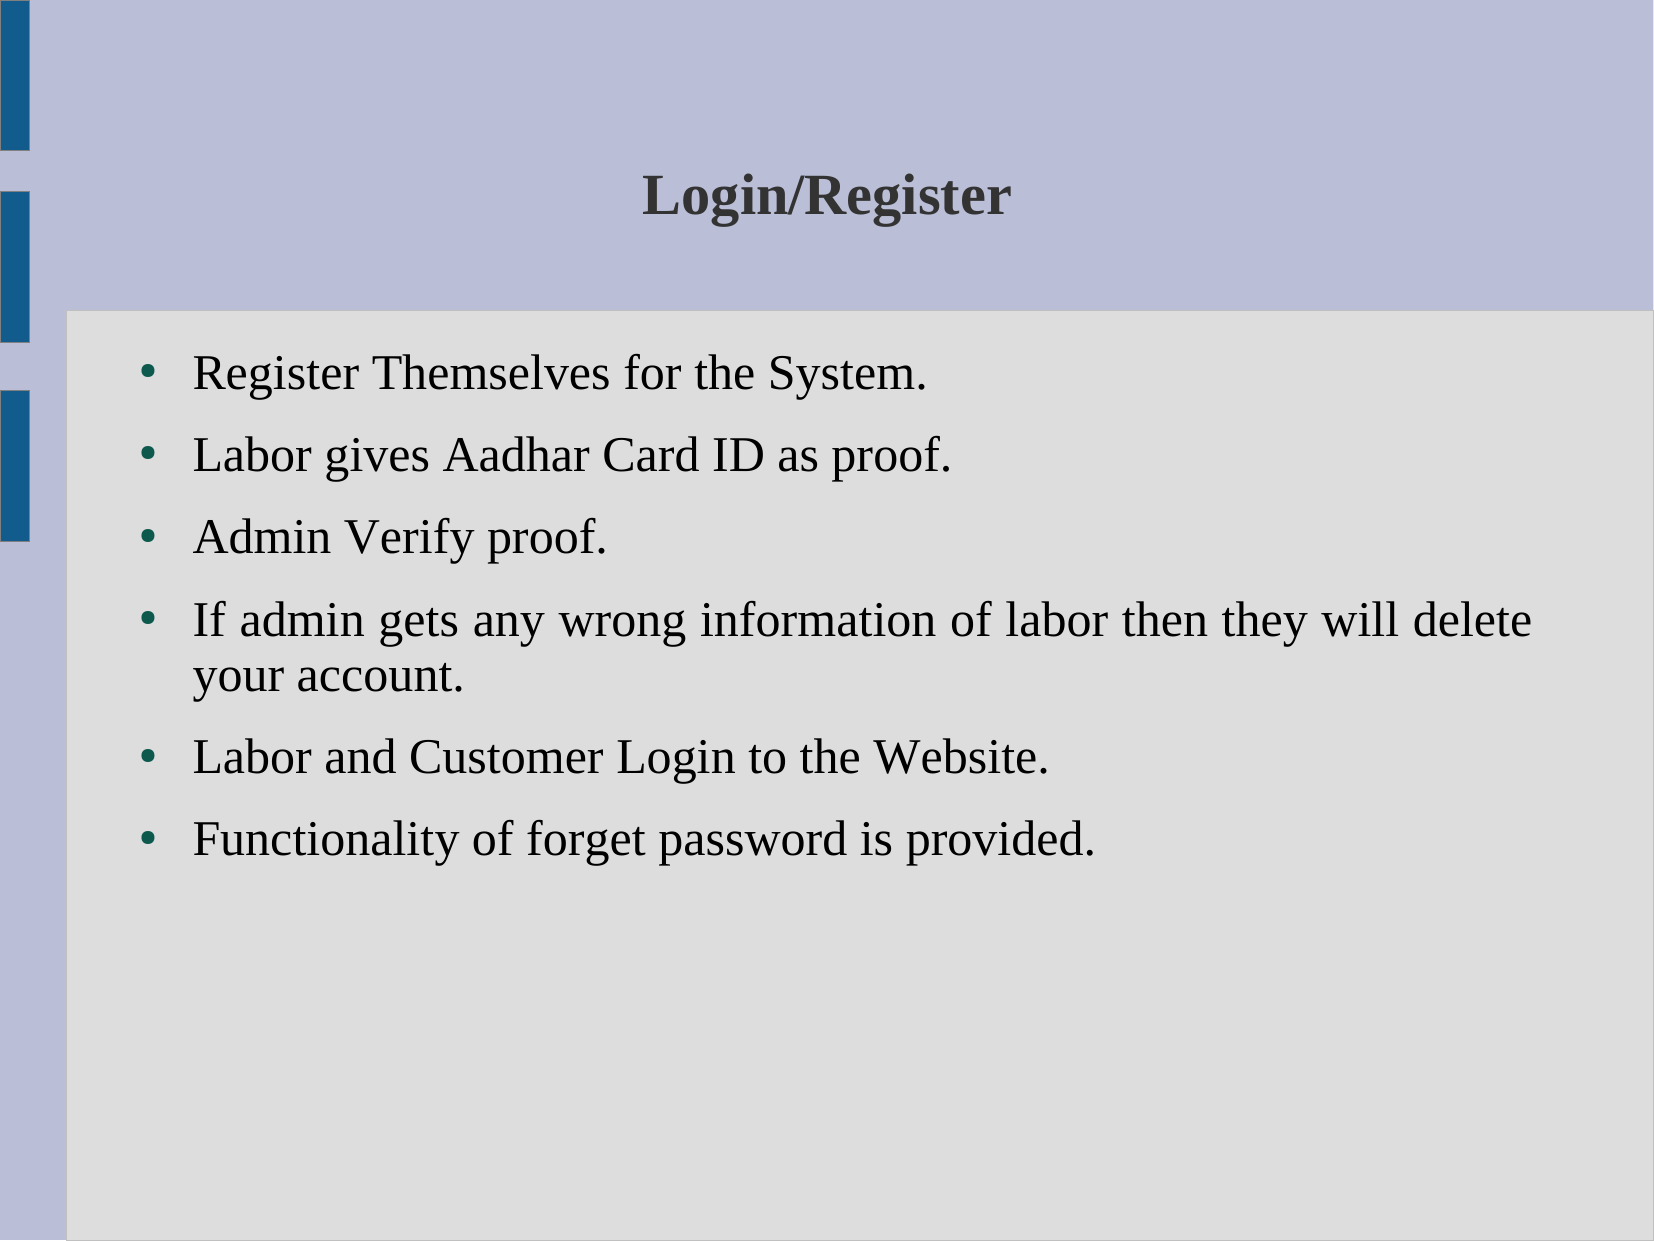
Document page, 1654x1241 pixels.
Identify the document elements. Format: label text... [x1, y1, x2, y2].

title Login/Register [121, 91, 1534, 299]
list Register Themselves for the System. Labor gives Aadhar Card ID as proof. Admin Verify proof. If admin gets any wrong information of labor then they will delete your account. Labor and Customer Login to the Website. Functionality of forget password is provided. [121, 344, 1534, 1127]
